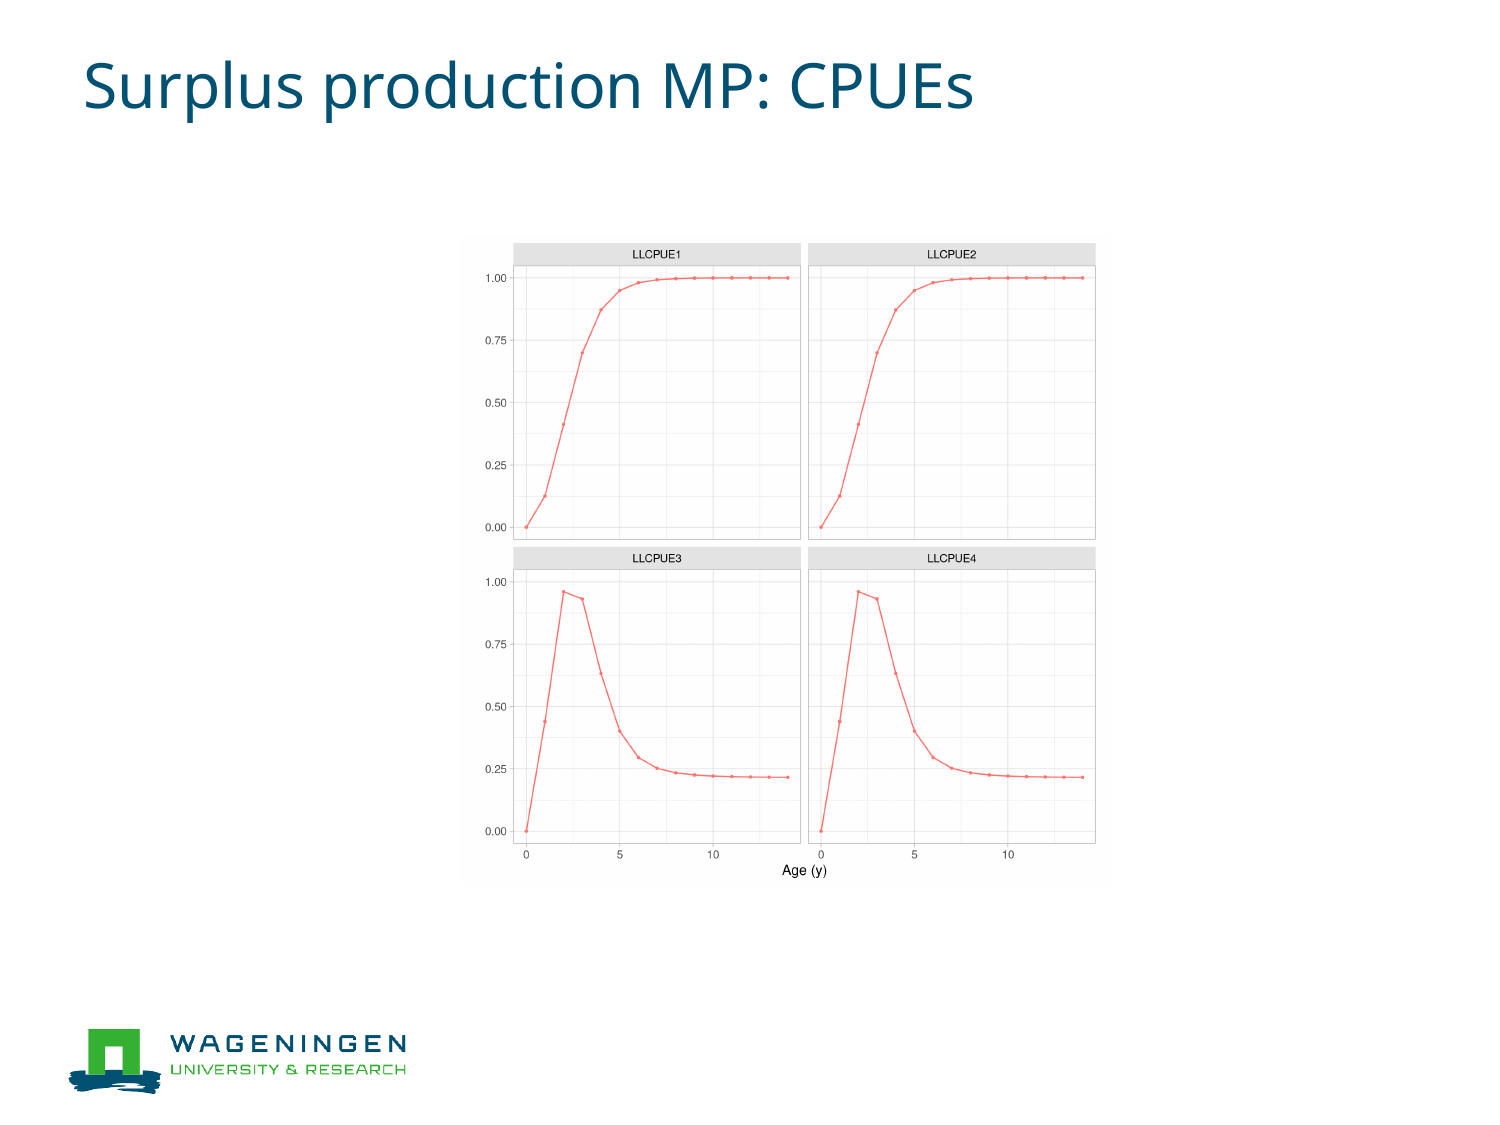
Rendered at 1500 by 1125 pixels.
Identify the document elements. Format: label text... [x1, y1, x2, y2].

picture [0, 0, 1500, 1125]
title Surplus production MP: CPUEs [80, 37, 1466, 176]
